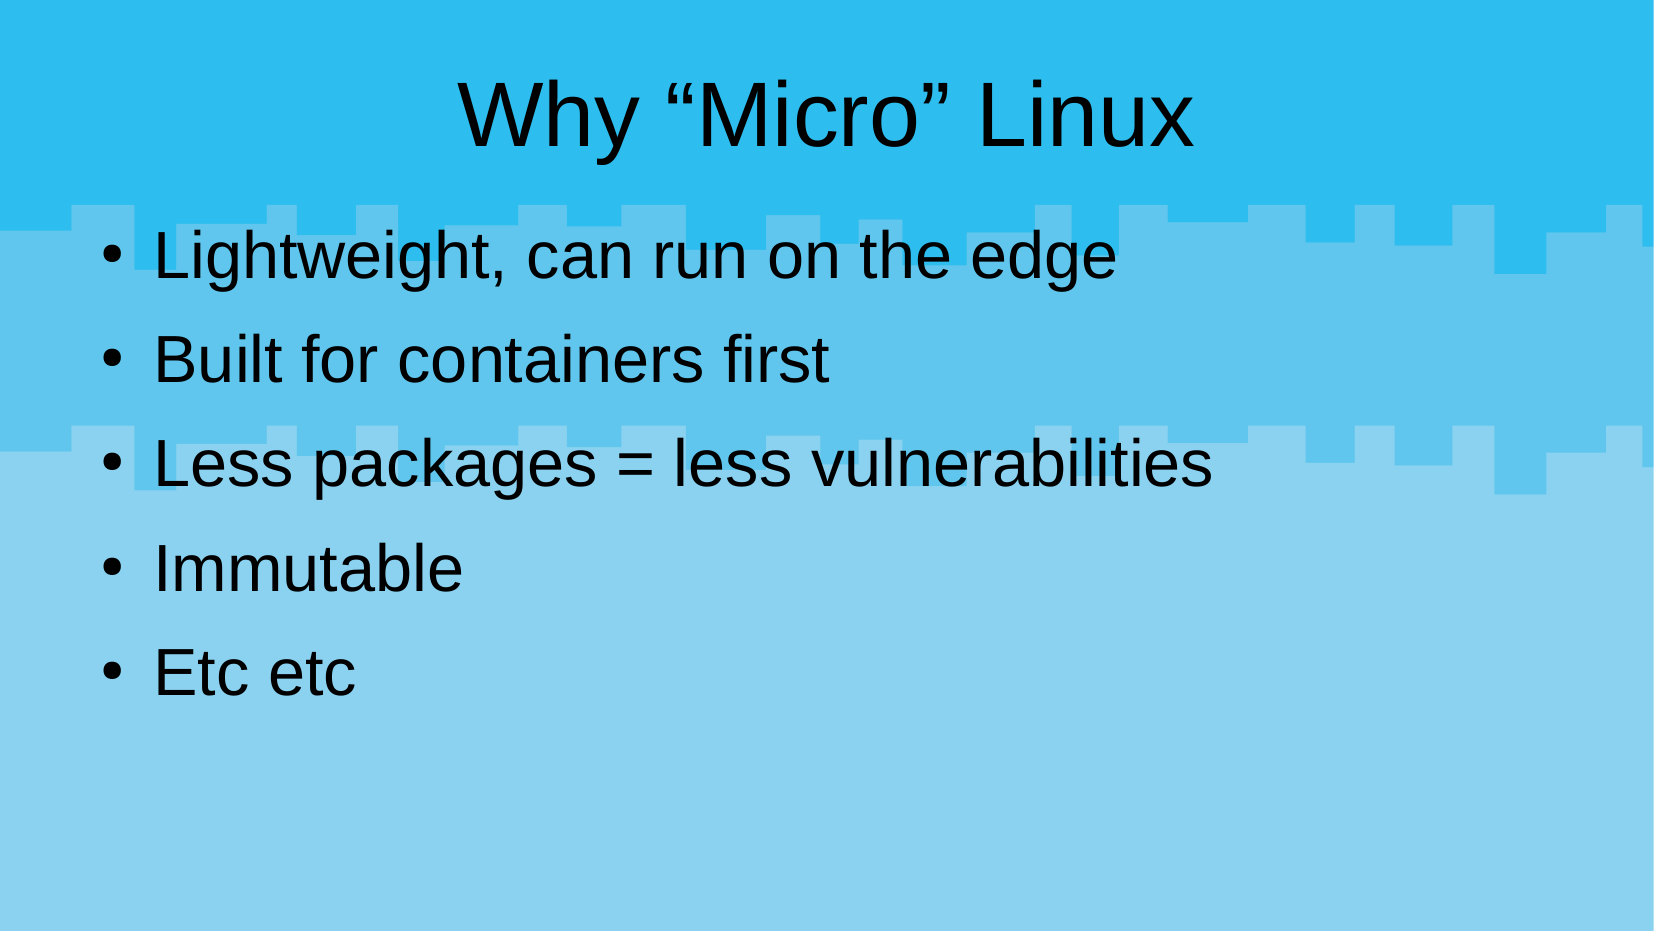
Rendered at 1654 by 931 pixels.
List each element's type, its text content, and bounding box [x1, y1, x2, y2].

list Lightweight, can run on the edge Built for containers first Less packages = less vulnerabilities Immutable Etc etc [82, 217, 1571, 886]
picture [0, 0, 1654, 931]
title Why “Micro” Linux [82, 37, 1571, 193]
